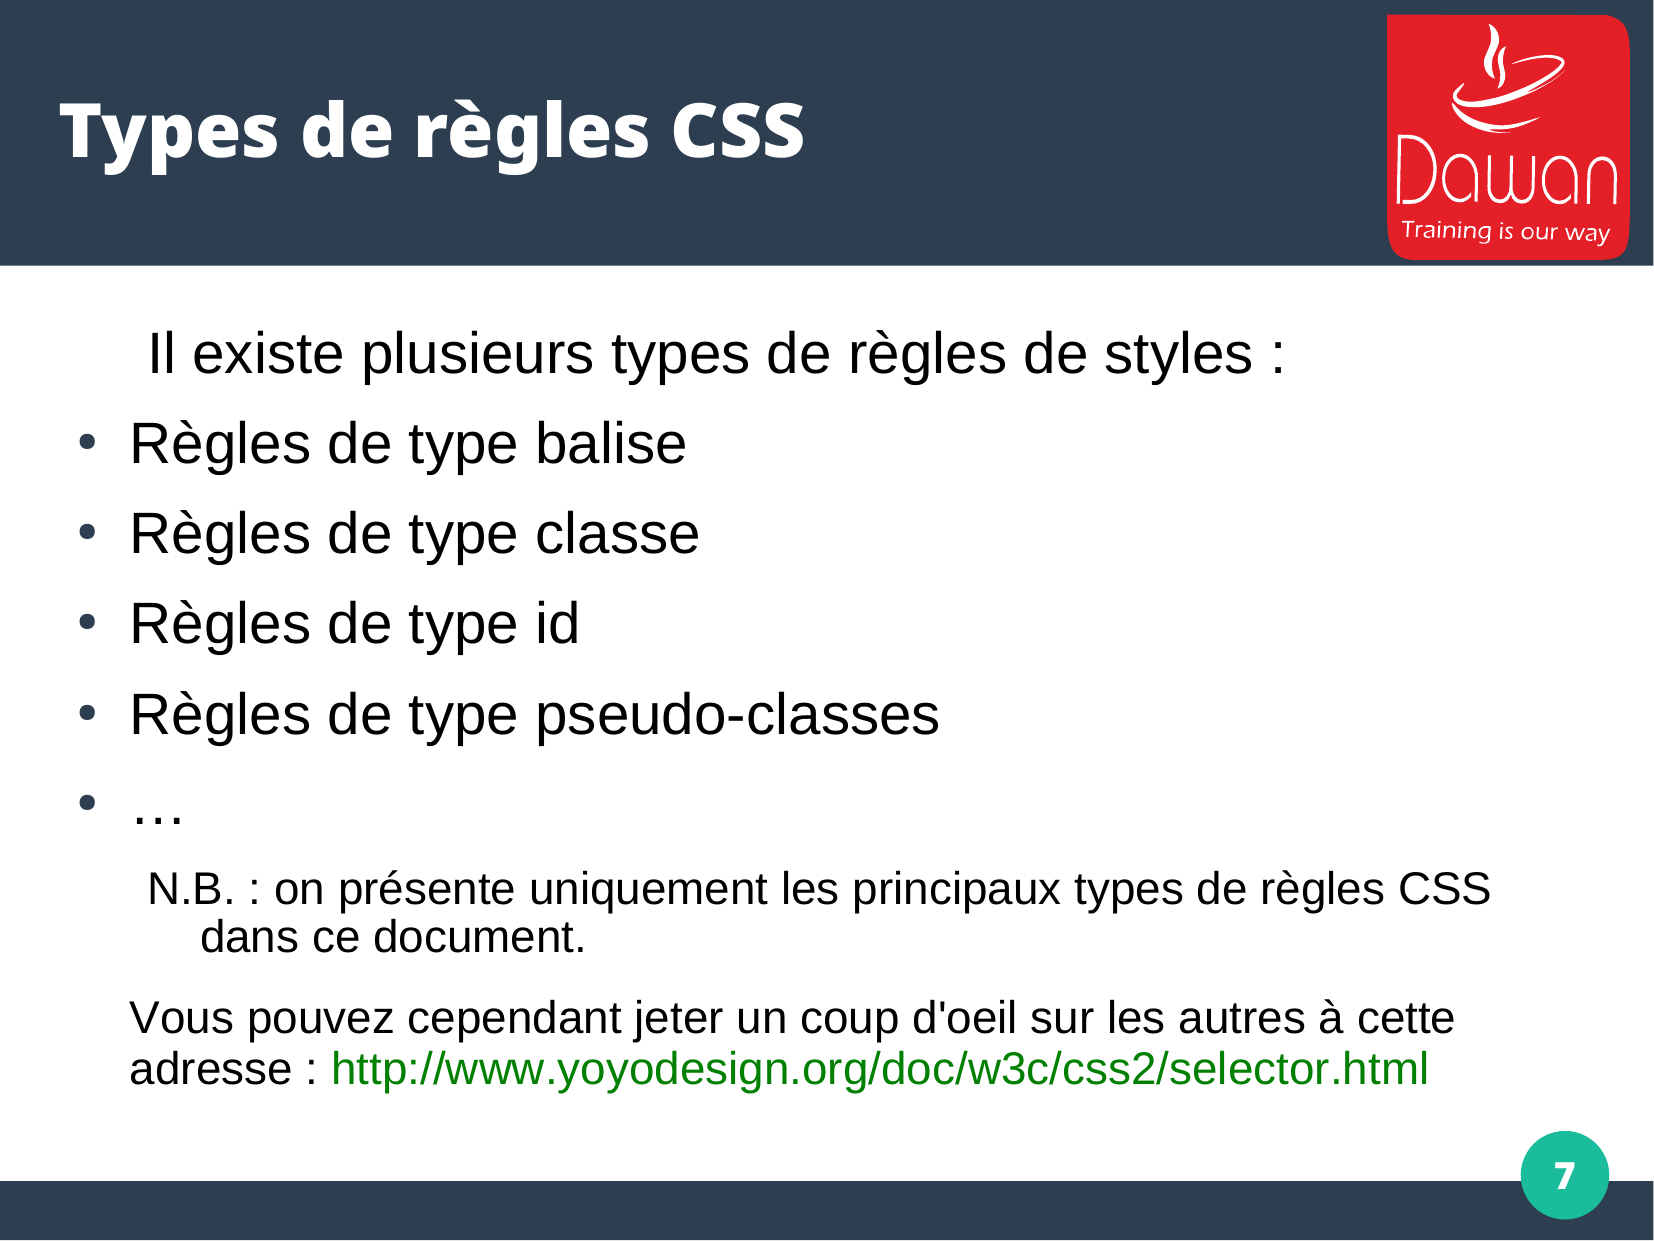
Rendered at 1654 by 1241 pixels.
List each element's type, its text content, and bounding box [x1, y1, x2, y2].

picture [1387, 14, 1630, 260]
title Types de règles CSS [59, 49, 1387, 207]
list Il existe plusieurs types de règles de styles : Règles de type balise Règles de type classe Règles de type id Règles de type pseudo-classes … N.B. : on présente uniquement les principaux types de règles CSS dans ce document. Vous pouvez cependant jeter un coup d'oeil sur les autres à cette adresse : http://www.yoyodesign.org/doc/w3c/css2/selector.html [59, 324, 1595, 1152]
